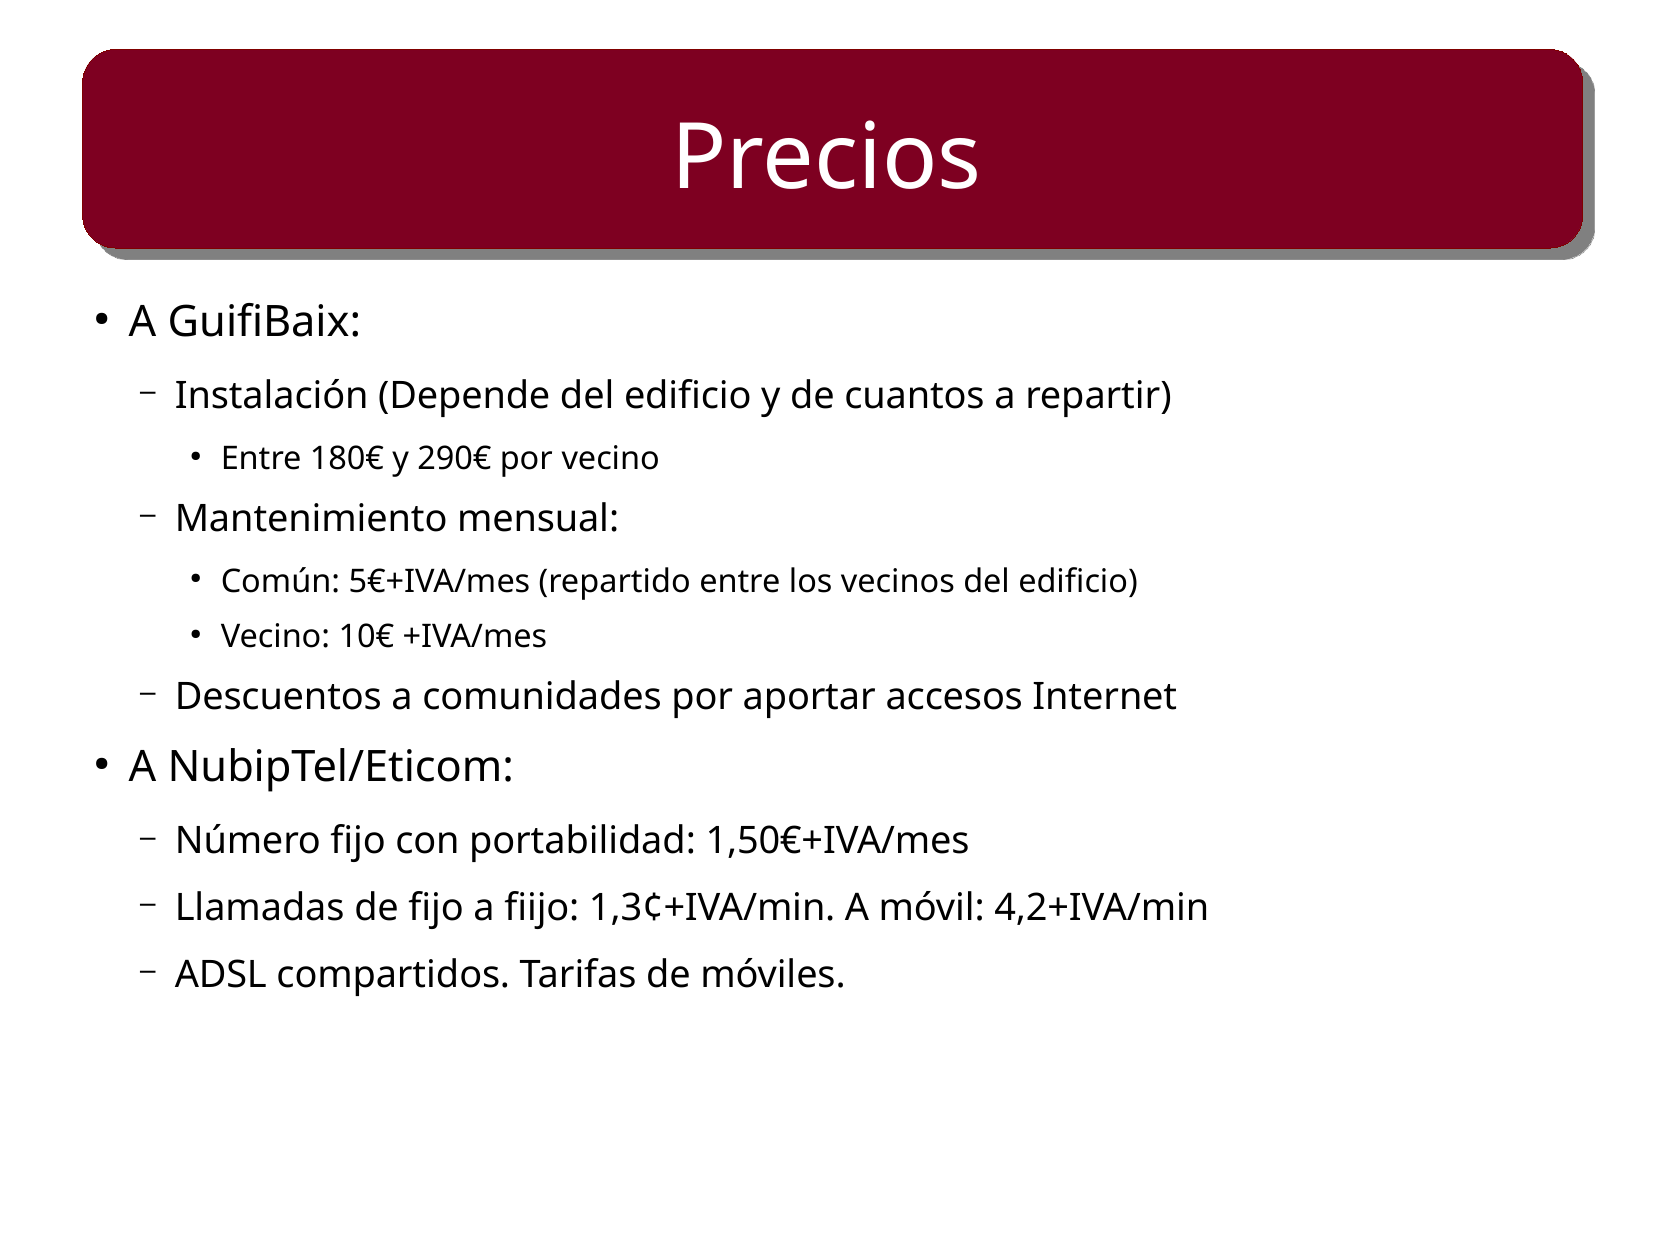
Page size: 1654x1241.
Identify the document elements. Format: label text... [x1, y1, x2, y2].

title Precios [82, 49, 1571, 257]
list A GuifiBaix: Instalación (Depende del edificio y de cuantos a repartir) Entre 180€ y 290€ por vecino Mantenimiento mensual: Común: 5€+IVA/mes (repartido entre los vecinos del edificio) Vecino: 10€ +IVA/mes Descuentos a comunidades por aportar accesos Internet A NubipTel/Eticom: Número fijo con portabilidad: 1,50€+IVA/mes Llamadas de fijo a fiijo: 1,3¢+IVA/min. A móvil: 4,2+IVA/min ADSL compartidos. Tarifas de móviles. [82, 290, 1571, 1010]
